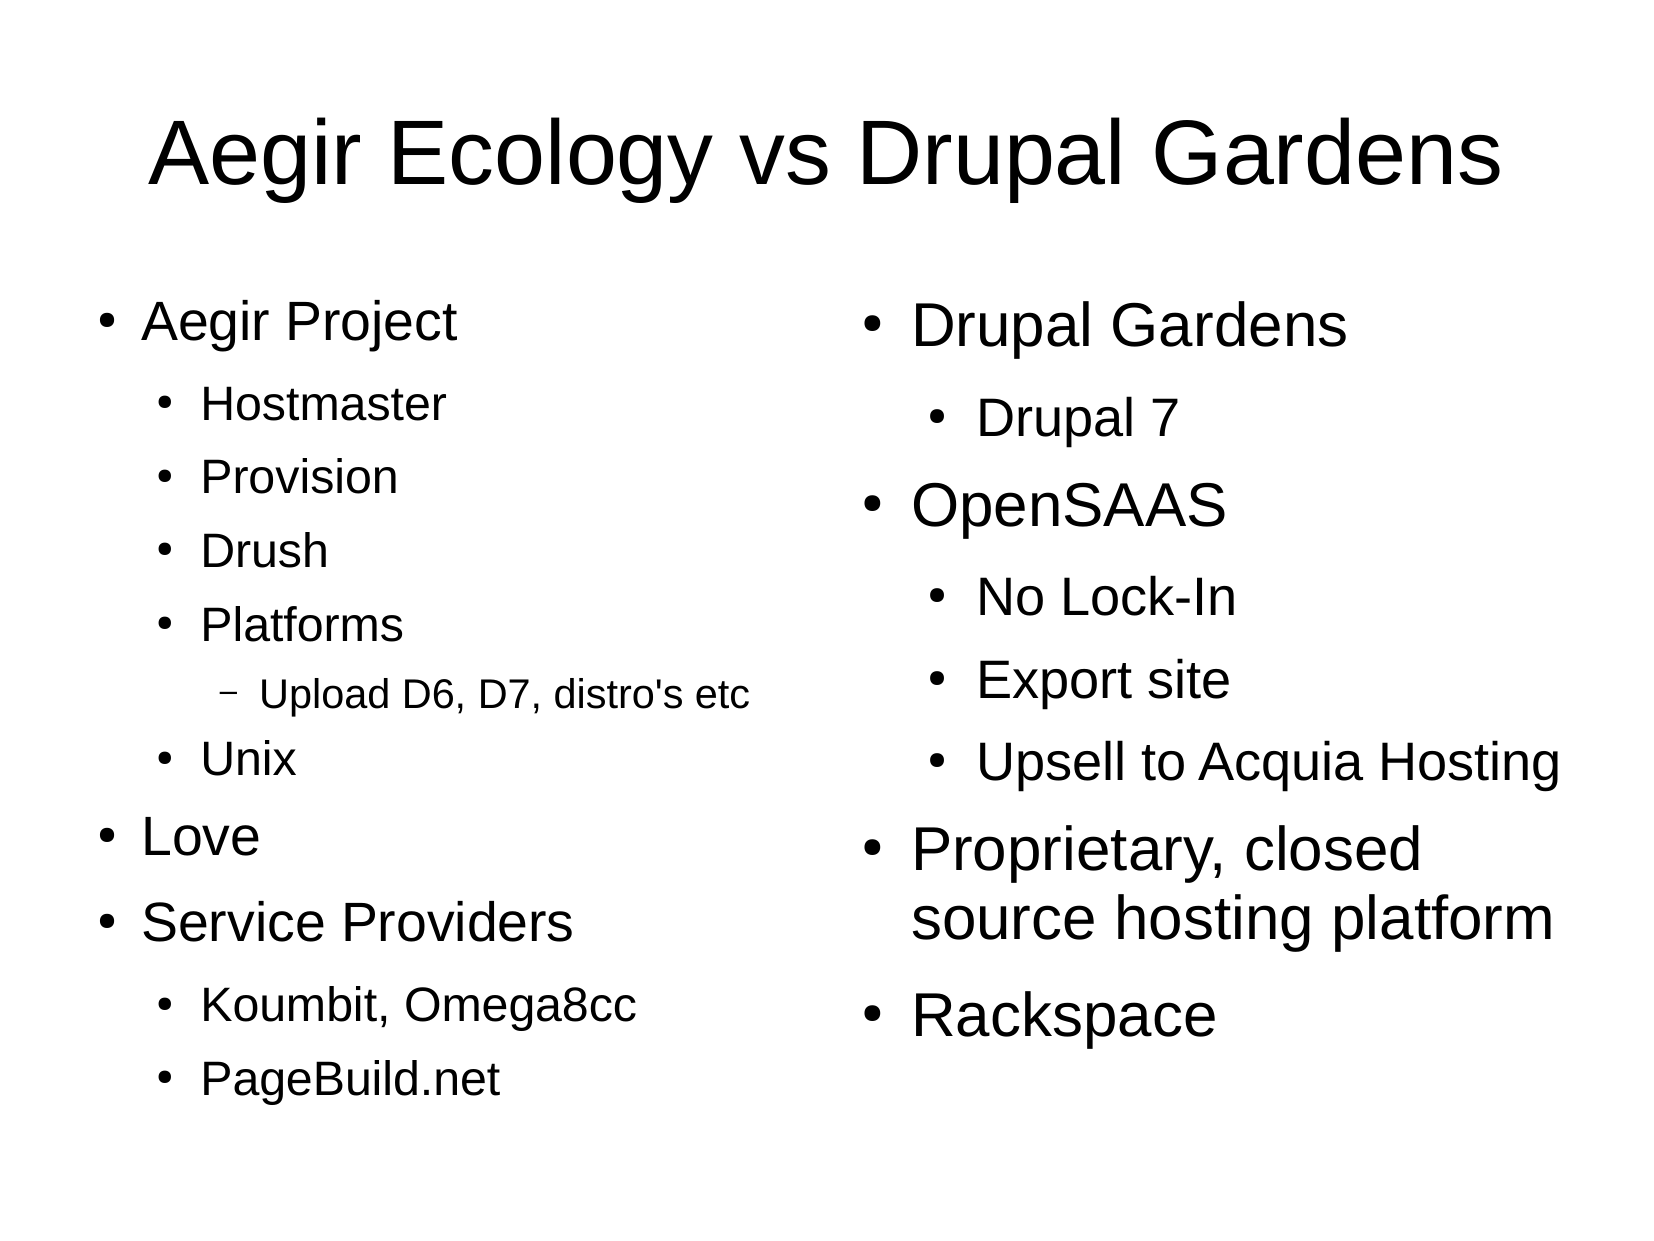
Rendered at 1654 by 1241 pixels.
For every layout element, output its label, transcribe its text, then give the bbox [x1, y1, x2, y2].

list Drupal Gardens Drupal 7 OpenSAAS No Lock-In Export site Upsell to Acquia Hosting Proprietary, closed source hosting platform Rackspace [845, 290, 1572, 1109]
list Aegir Project Hostmaster Provision Drush Platforms Upload D6, D7, distro's etc Unix Love Service Providers Koumbit, Omega8cc PageBuild.net [82, 290, 809, 1109]
title Aegir Ecology vs Drupal Gardens [82, 56, 1571, 250]
